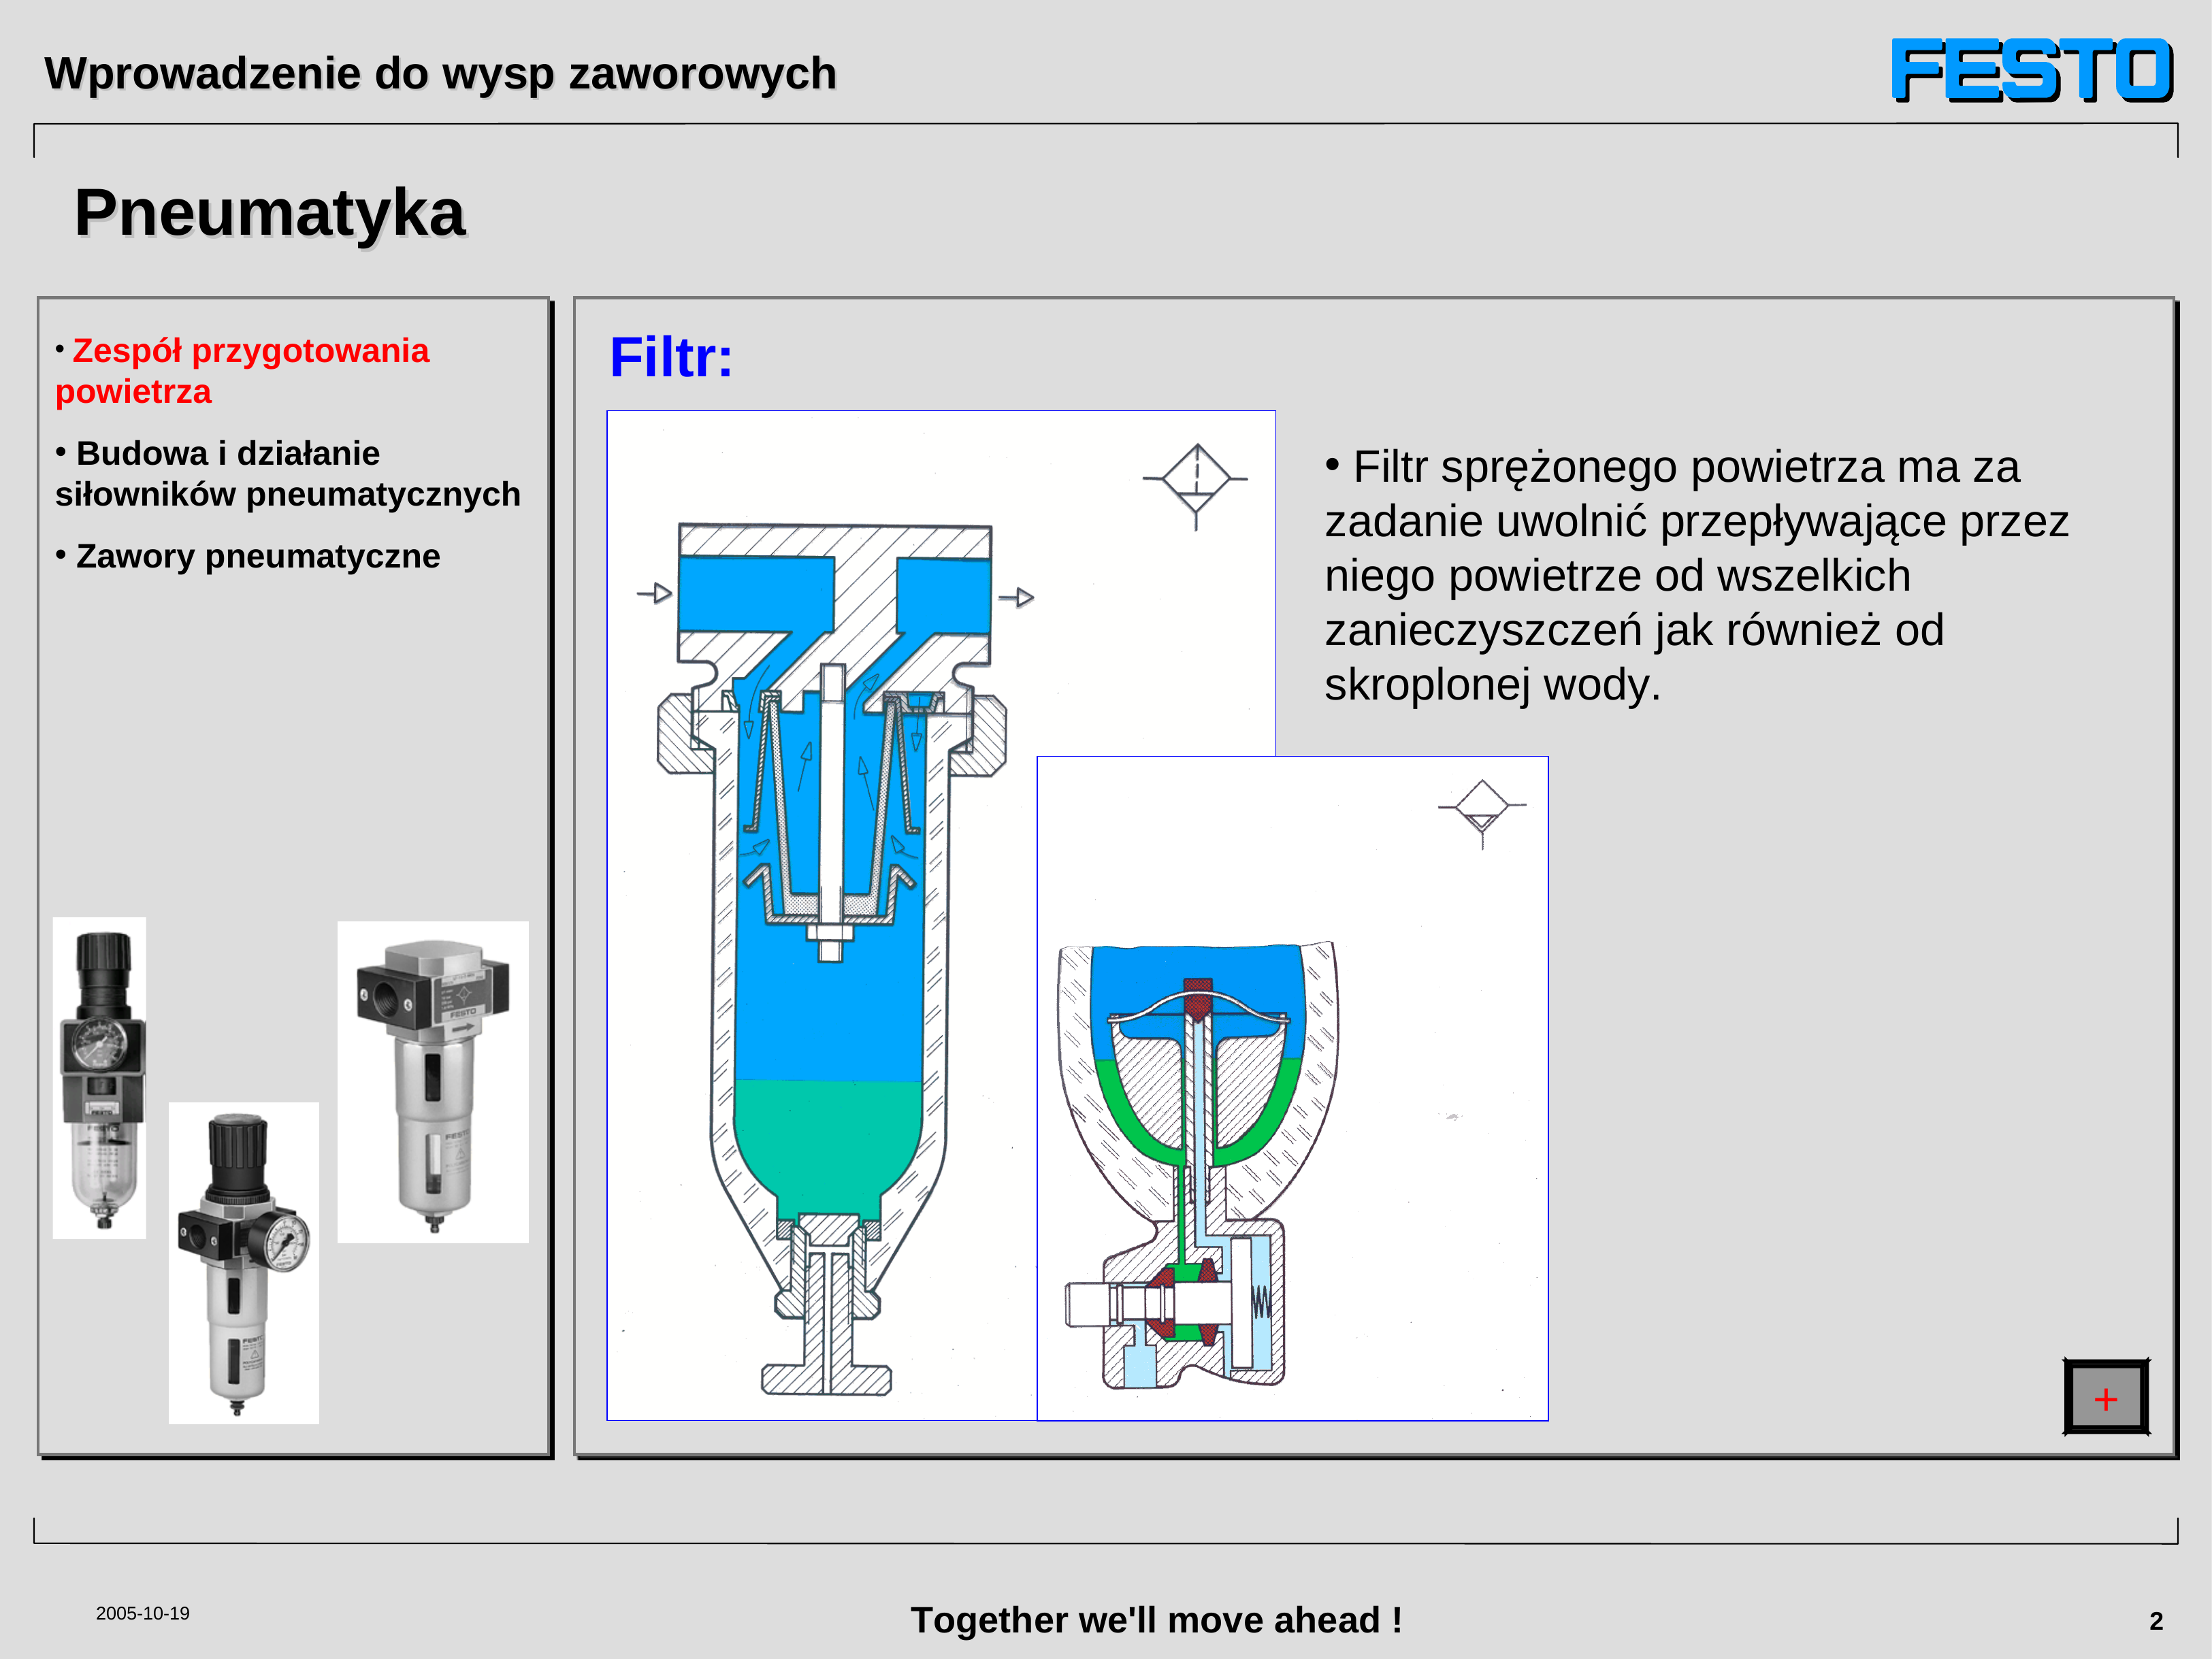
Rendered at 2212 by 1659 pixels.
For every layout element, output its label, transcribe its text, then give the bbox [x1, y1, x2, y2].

text_box Filtr: [599, 314, 917, 394]
picture [169, 1102, 319, 1424]
text_box Zawory rozdzielające: [2067, 1361, 2147, 1366]
text_box Zespół przygotowania powietrza Budowa i działanie siłowników pneumatycznych Zawory pneumatyczne [44, 323, 536, 642]
picture [338, 921, 529, 1243]
text_box + [2072, 1366, 2142, 1427]
picture [52, 917, 146, 1239]
text_box Filtr sprężonego powietrza ma za zadanie uwolnić przepływające przez niego powietrze od wszelkich zanieczyszczeń jak również od skroplonej wody. [1315, 431, 2155, 714]
text_box <number> [2057, 1592, 2186, 1648]
picture [1037, 757, 1548, 1421]
text_box Together we'll move ahead ! [807, 1592, 1508, 1644]
picture [607, 411, 1275, 1420]
title Pneumatyka [51, 142, 1895, 260]
text_box 2005-10-19 [74, 1592, 387, 1633]
